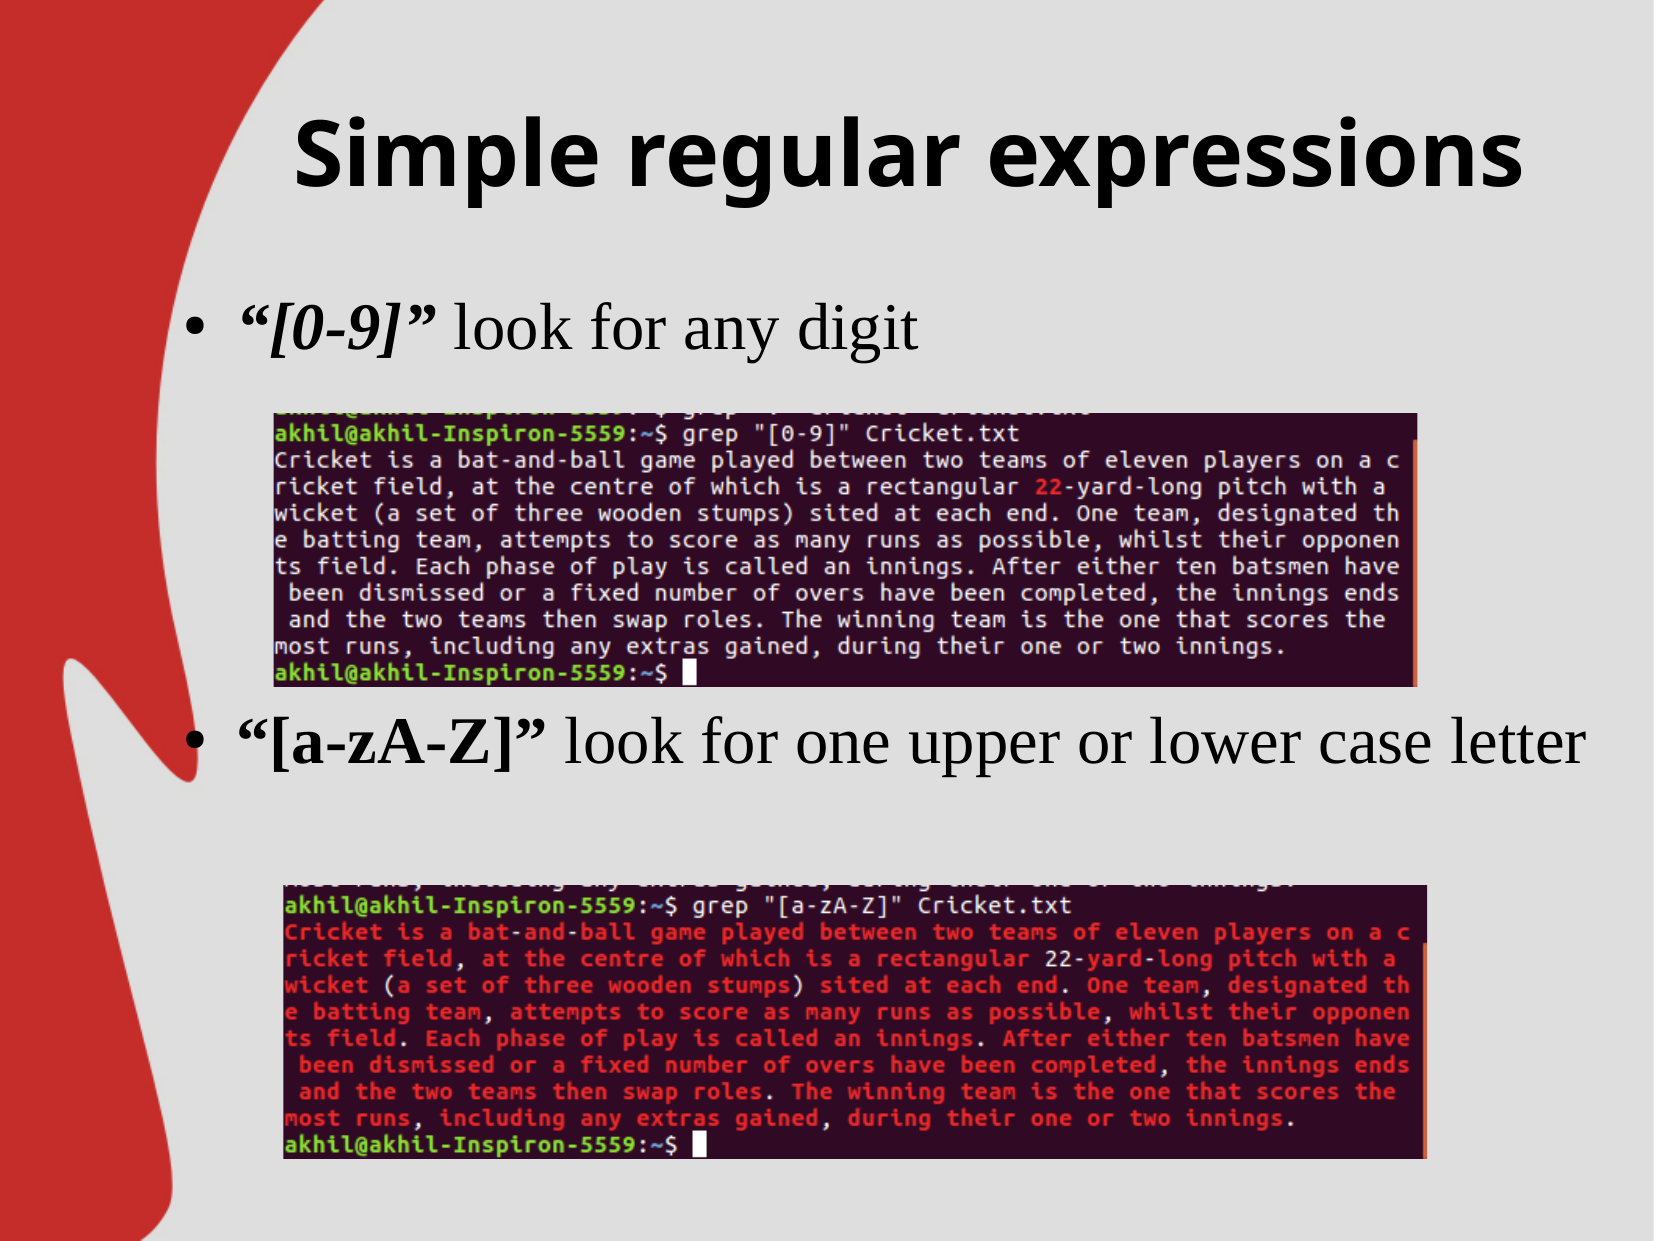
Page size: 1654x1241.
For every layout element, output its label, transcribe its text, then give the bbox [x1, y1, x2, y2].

picture [0, 0, 1654, 1241]
picture [273, 413, 1418, 687]
list “[0-9]” look for any digit “[a-zA-Z]” look for one upper or lower case letter [165, 290, 1654, 1010]
title Simple regular expressions [165, 47, 1654, 255]
